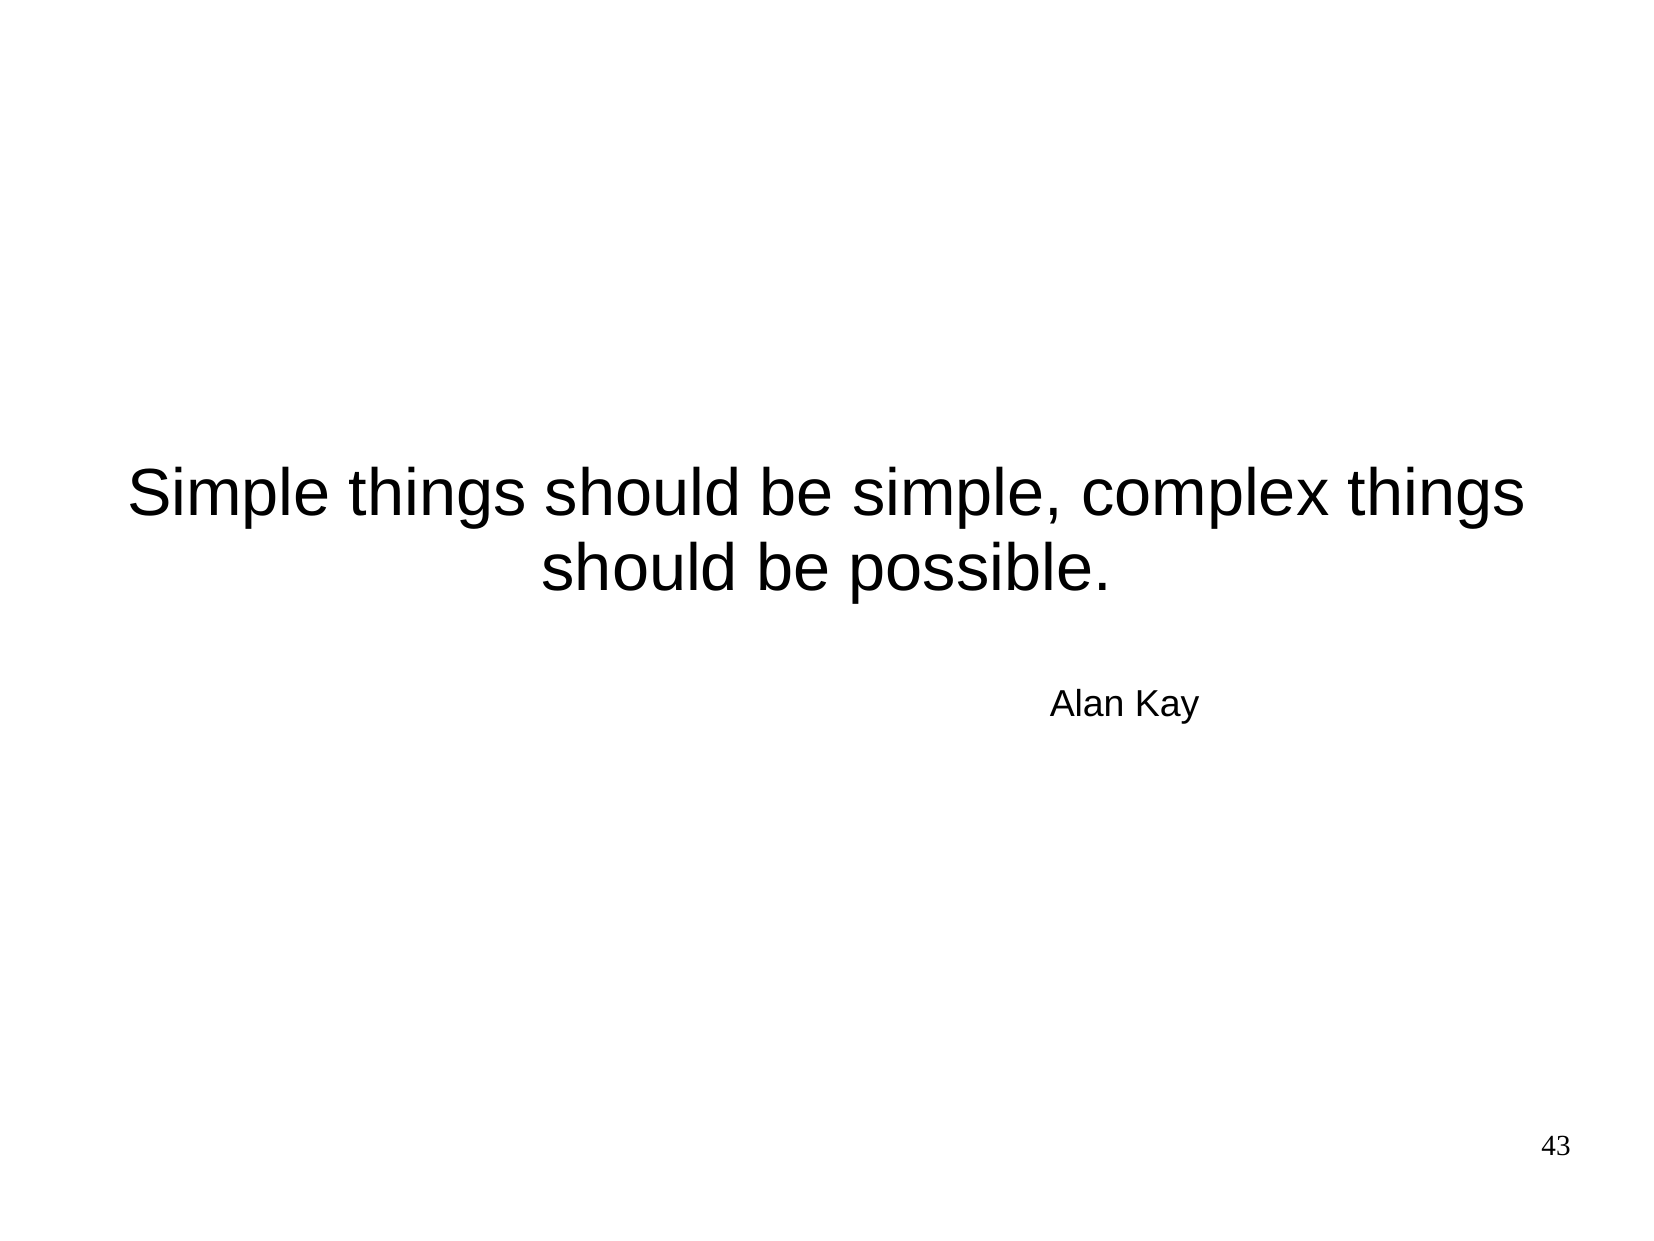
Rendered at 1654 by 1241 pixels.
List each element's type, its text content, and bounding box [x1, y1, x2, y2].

text_box Alan Kay [1035, 675, 1606, 732]
subtitle Simple things should be simple, complex things should be possible. [82, 49, 1571, 1010]
